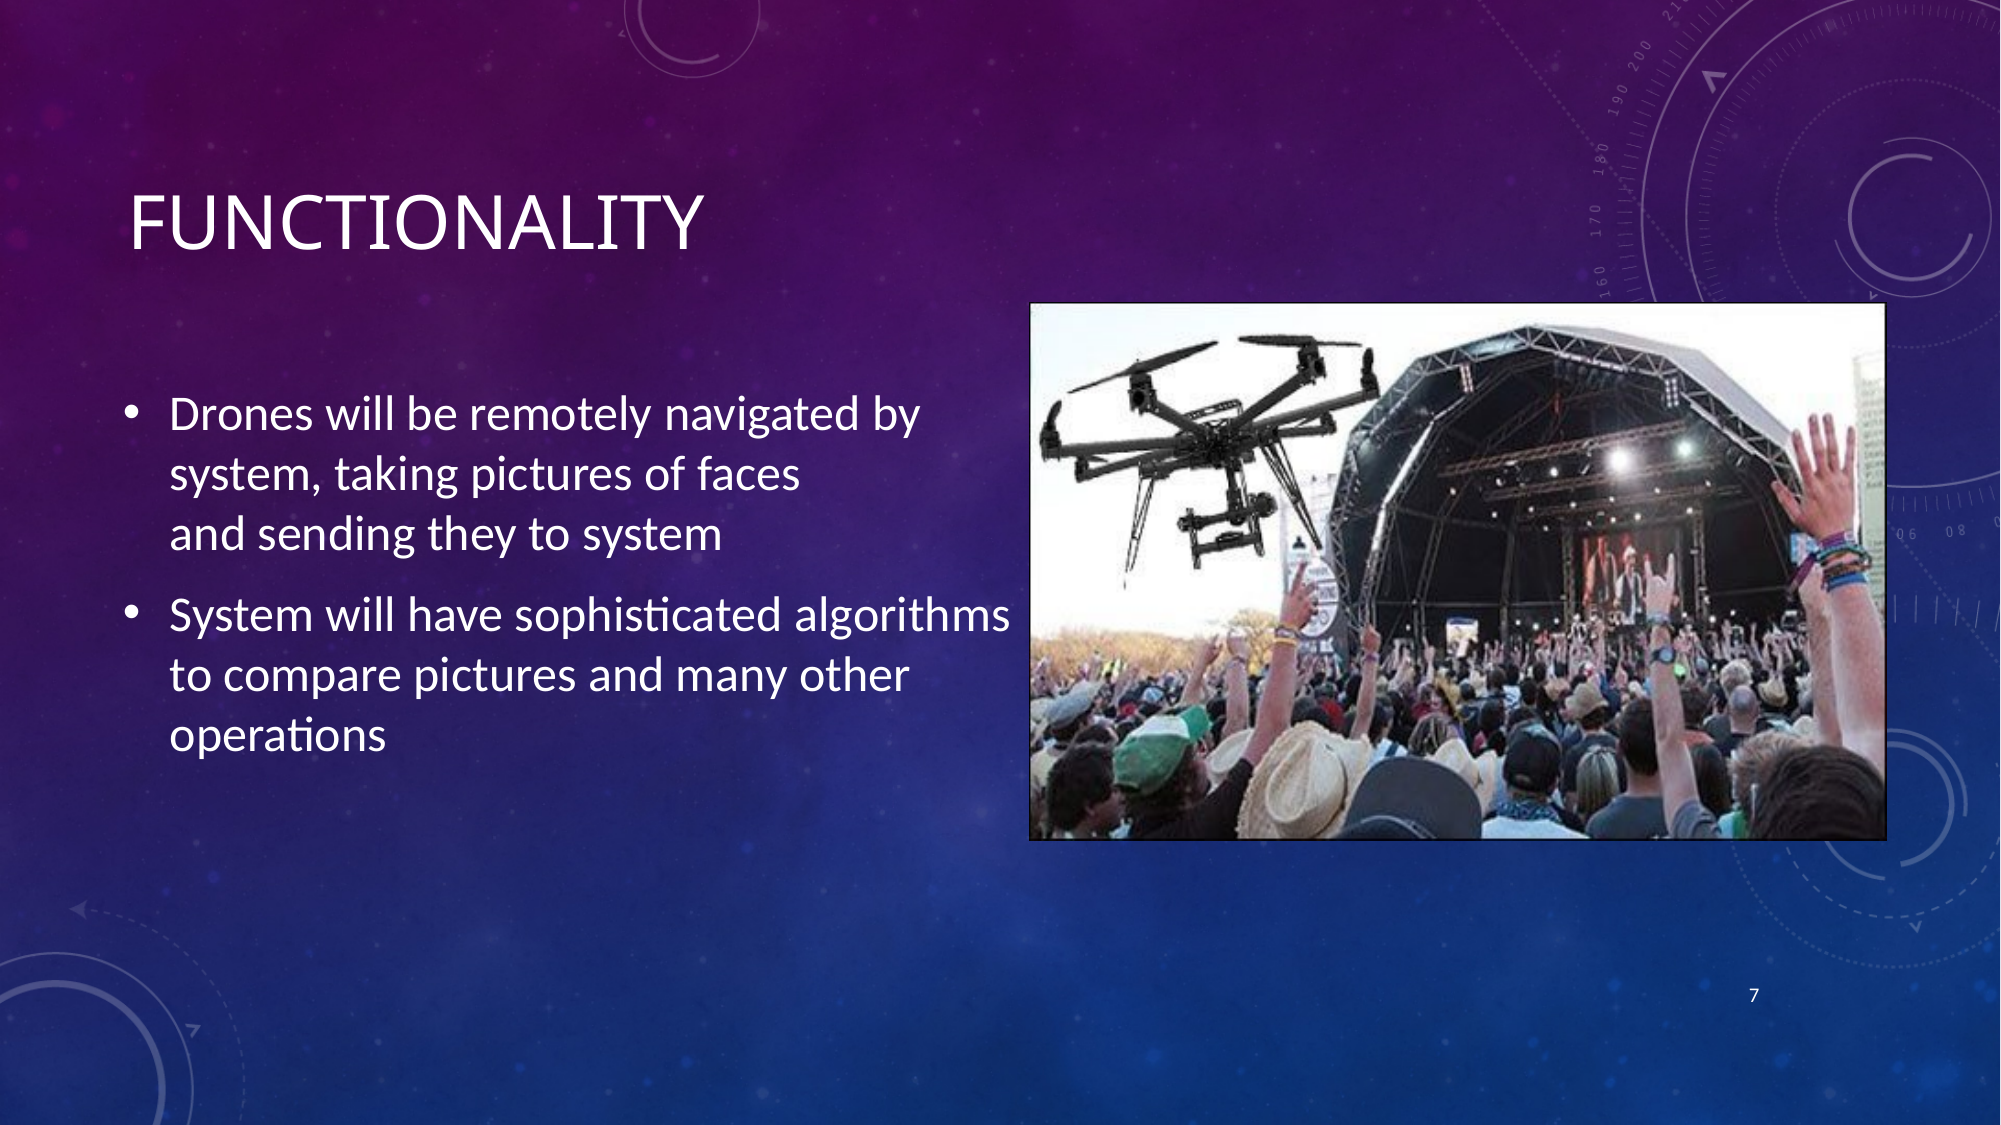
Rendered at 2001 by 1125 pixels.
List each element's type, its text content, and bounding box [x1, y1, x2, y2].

title Functionality [112, 99, 1775, 302]
list Drones will be remotely navigated by system, taking pictures of faces and sending they to system System will have sophisticated algorithms to compare pictures and many other operations [107, 271, 1048, 871]
picture [0, 0, 2001, 1125]
